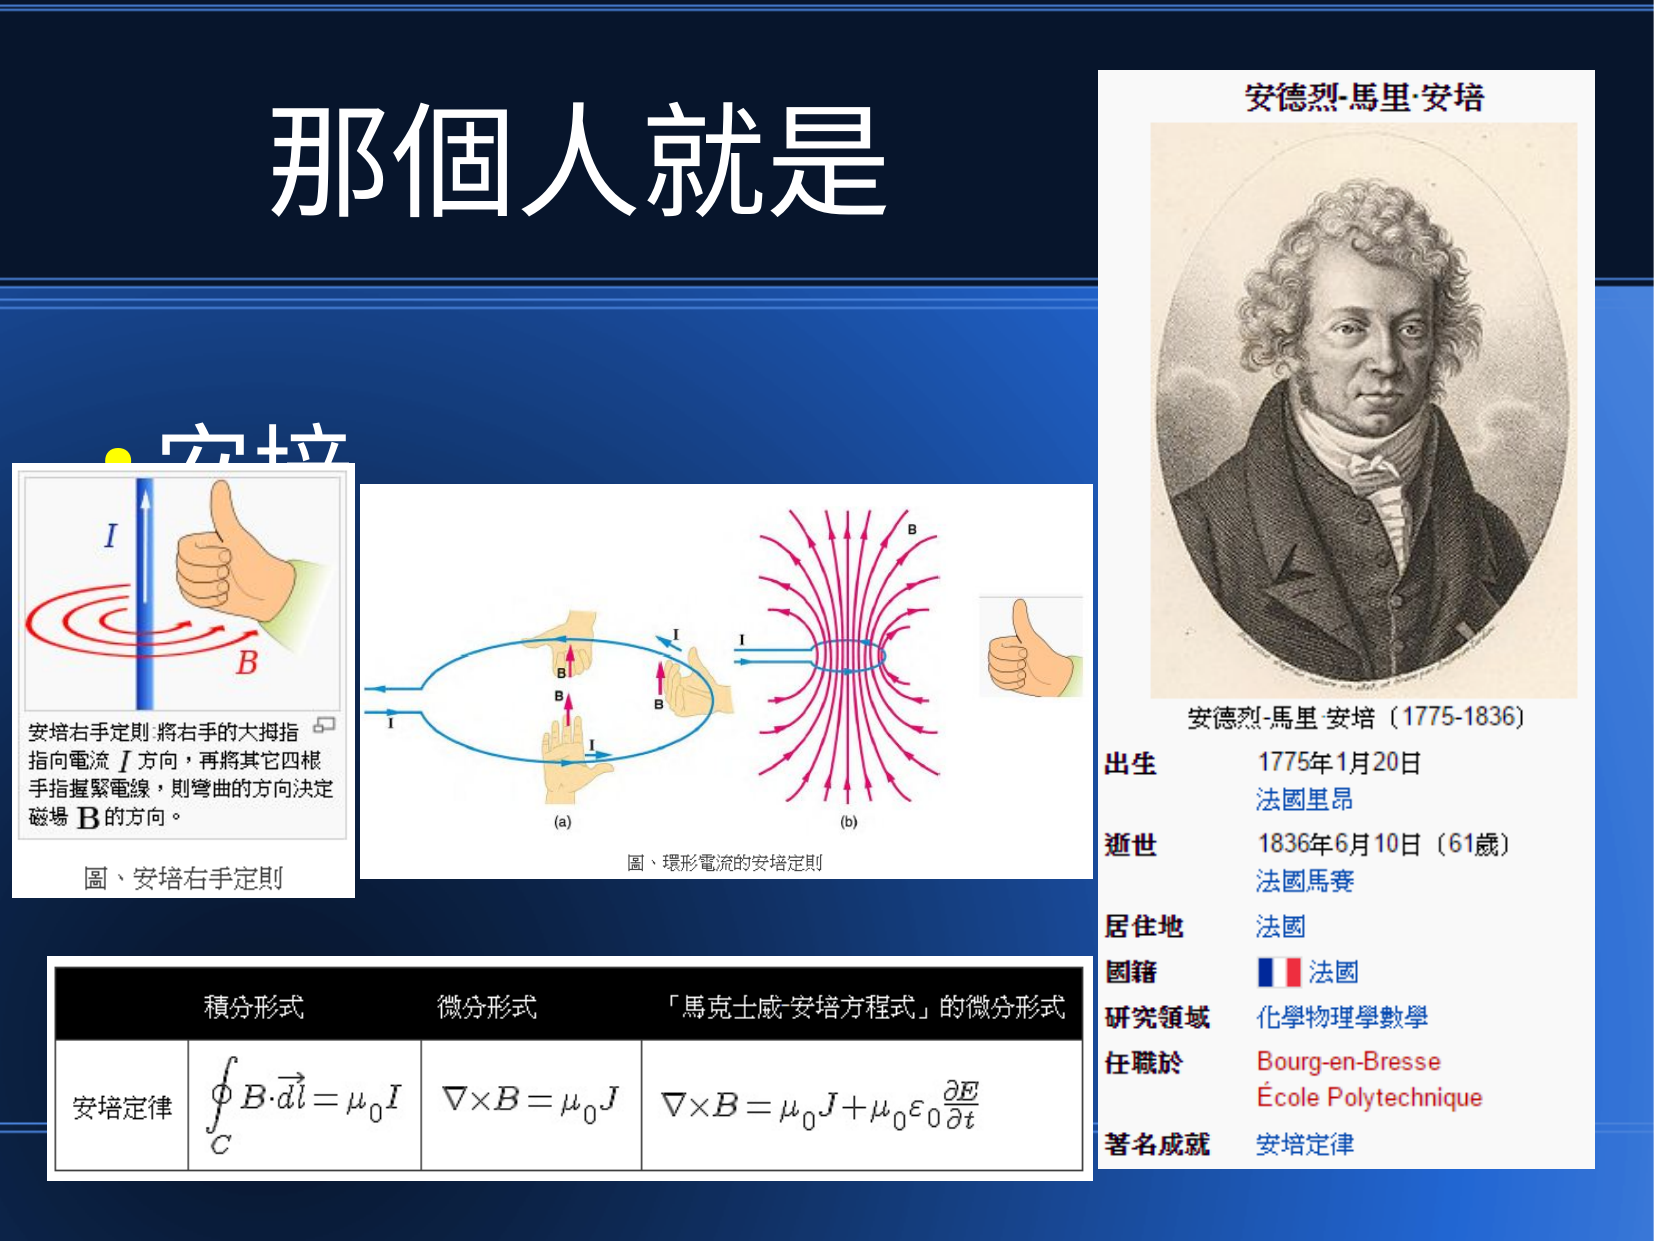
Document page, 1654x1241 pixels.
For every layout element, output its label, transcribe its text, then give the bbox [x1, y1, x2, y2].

list 安培 [82, 318, 1571, 1241]
title 那個人就是 [82, 49, 1075, 257]
picture [0, 0, 1654, 1241]
picture [360, 484, 1093, 879]
